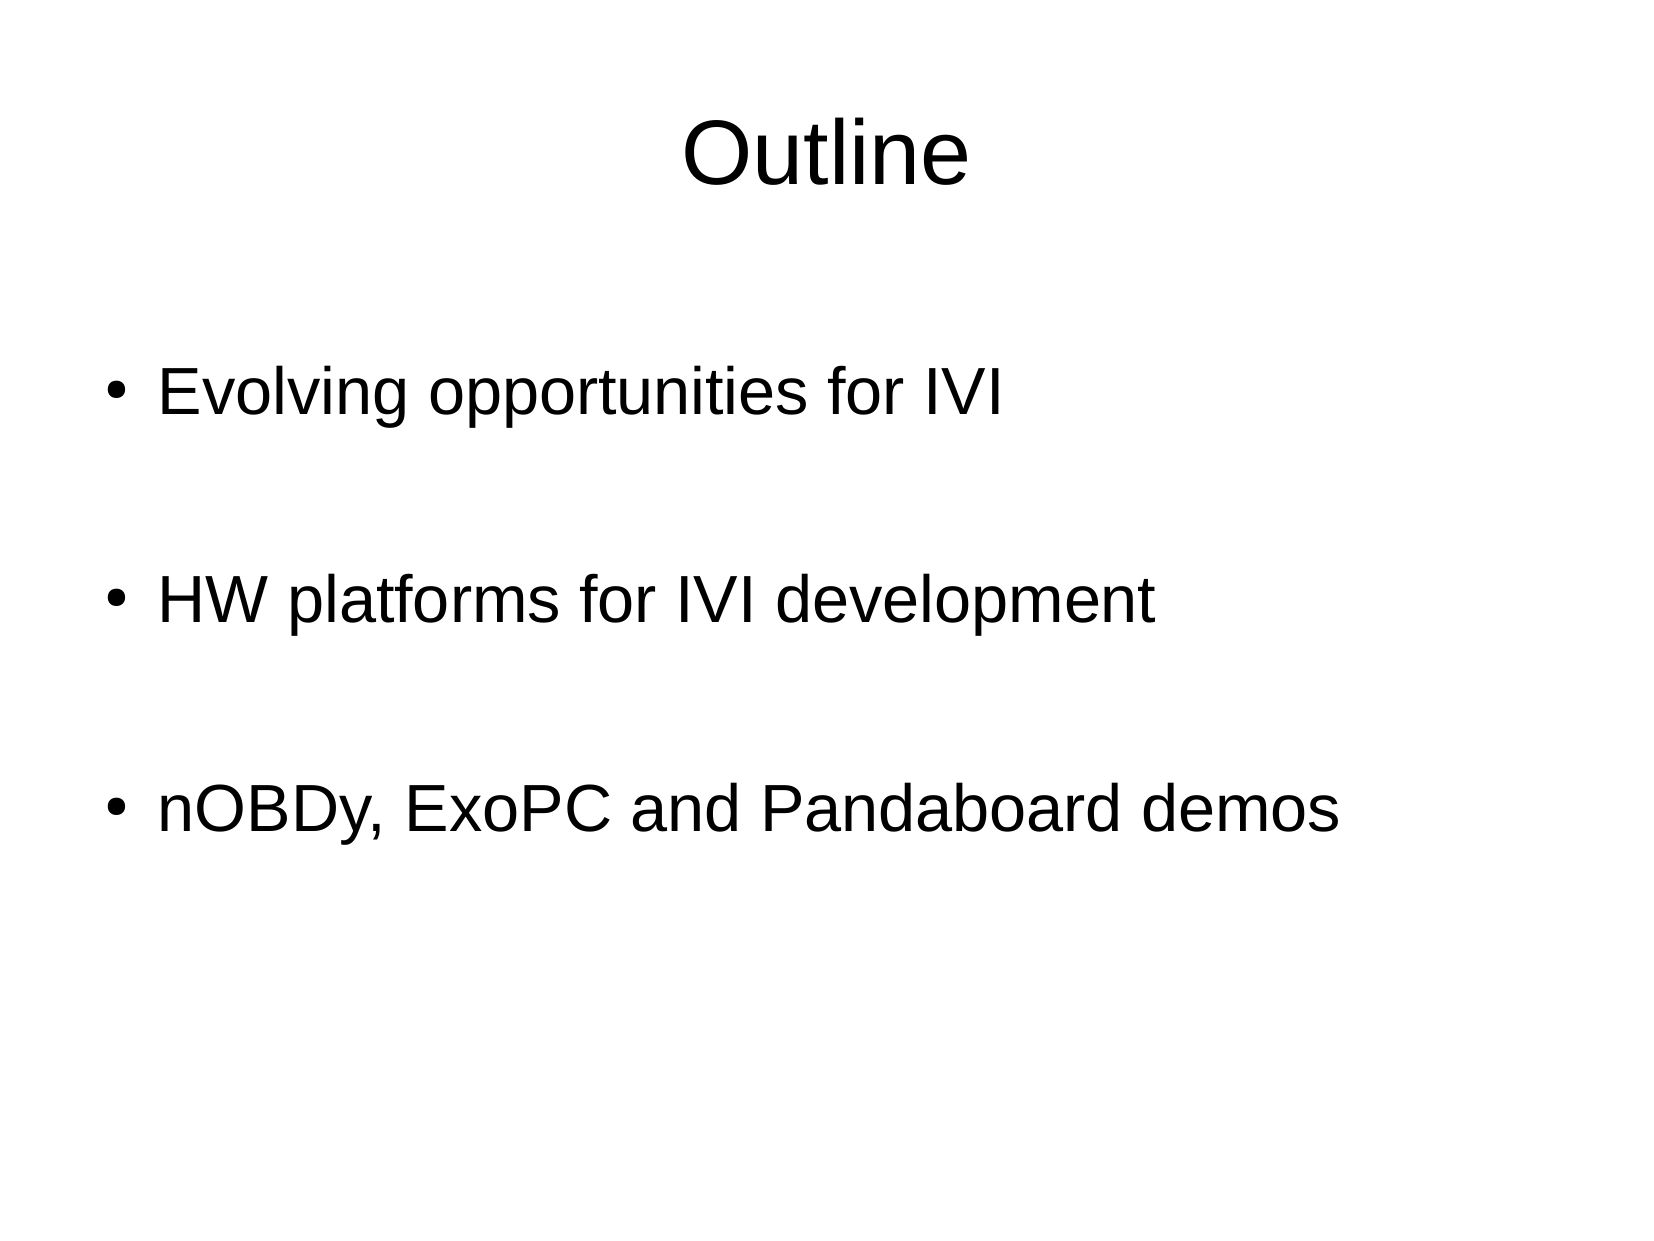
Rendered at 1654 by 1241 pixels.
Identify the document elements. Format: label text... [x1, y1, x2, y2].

title Outline [82, 49, 1571, 257]
list Evolving opportunities for IVI HW platforms for IVI development nOBDy, ExoPC and Pandaboard demos [86, 353, 1576, 1029]
